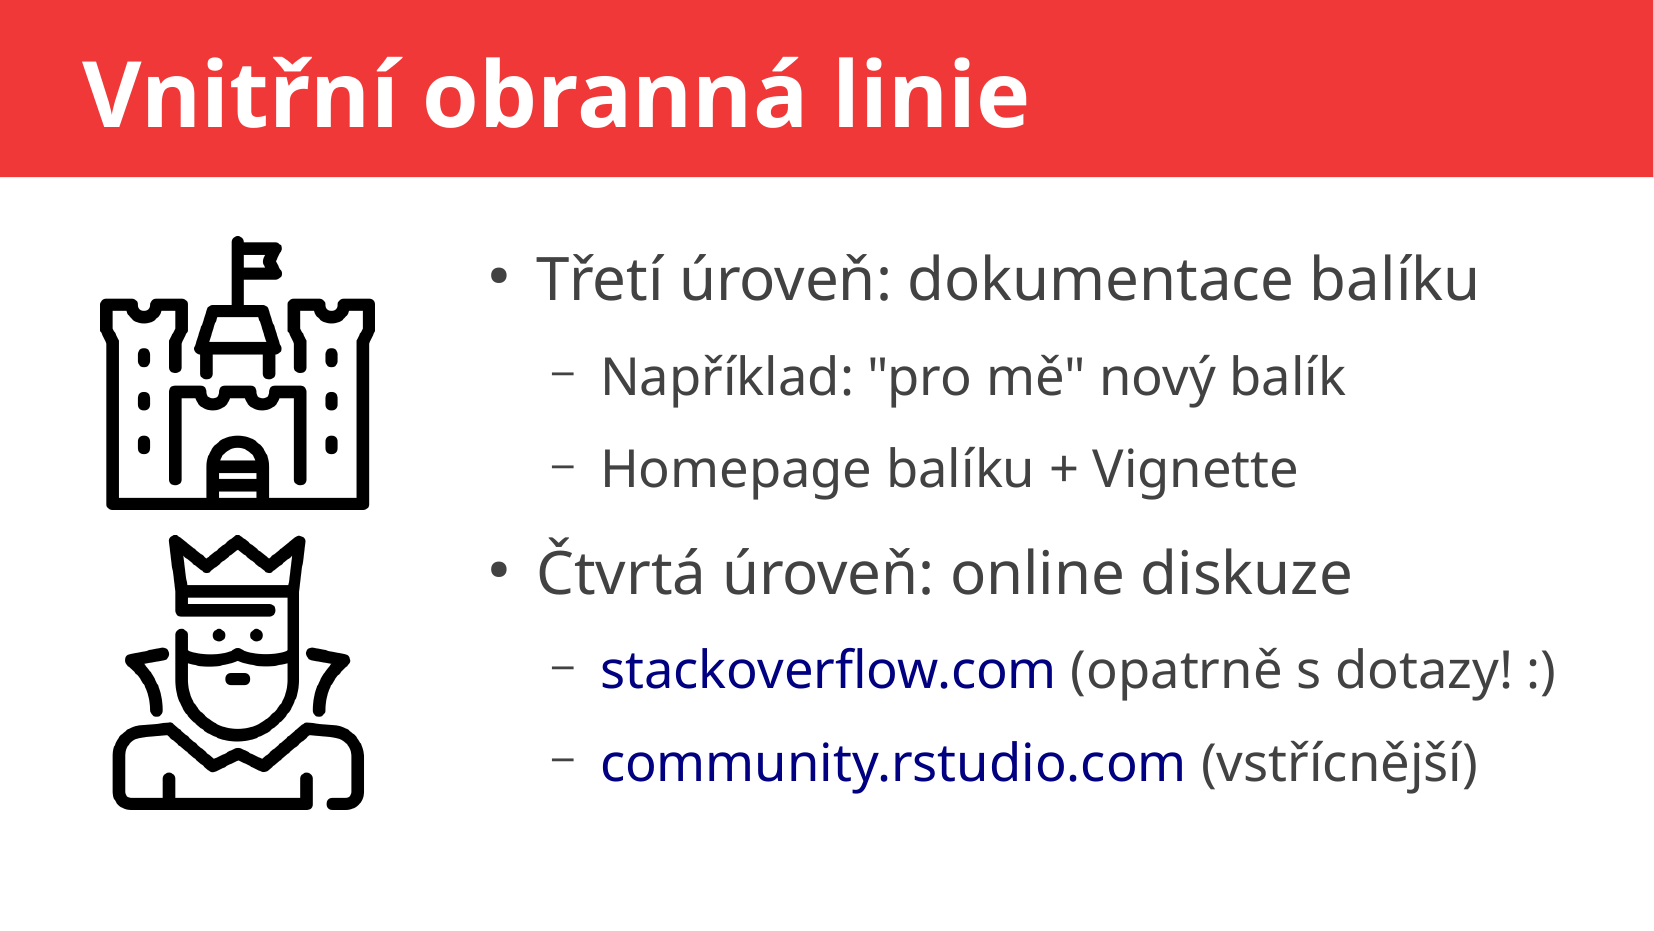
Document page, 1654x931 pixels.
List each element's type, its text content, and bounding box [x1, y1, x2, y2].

list Třetí úroveň: dokumentace balíku Například: "pro mě" nový balík Homepage balíku + Vignette Čtvrtá úroveň: online diskuze stackoverflow.com (opatrně s dotazy! :) community.rstudio.com (vstřícnější) [472, 236, 1571, 810]
picture [100, 535, 375, 810]
picture [100, 236, 375, 510]
title Vnitřní obranná linie [82, 14, 1571, 171]
